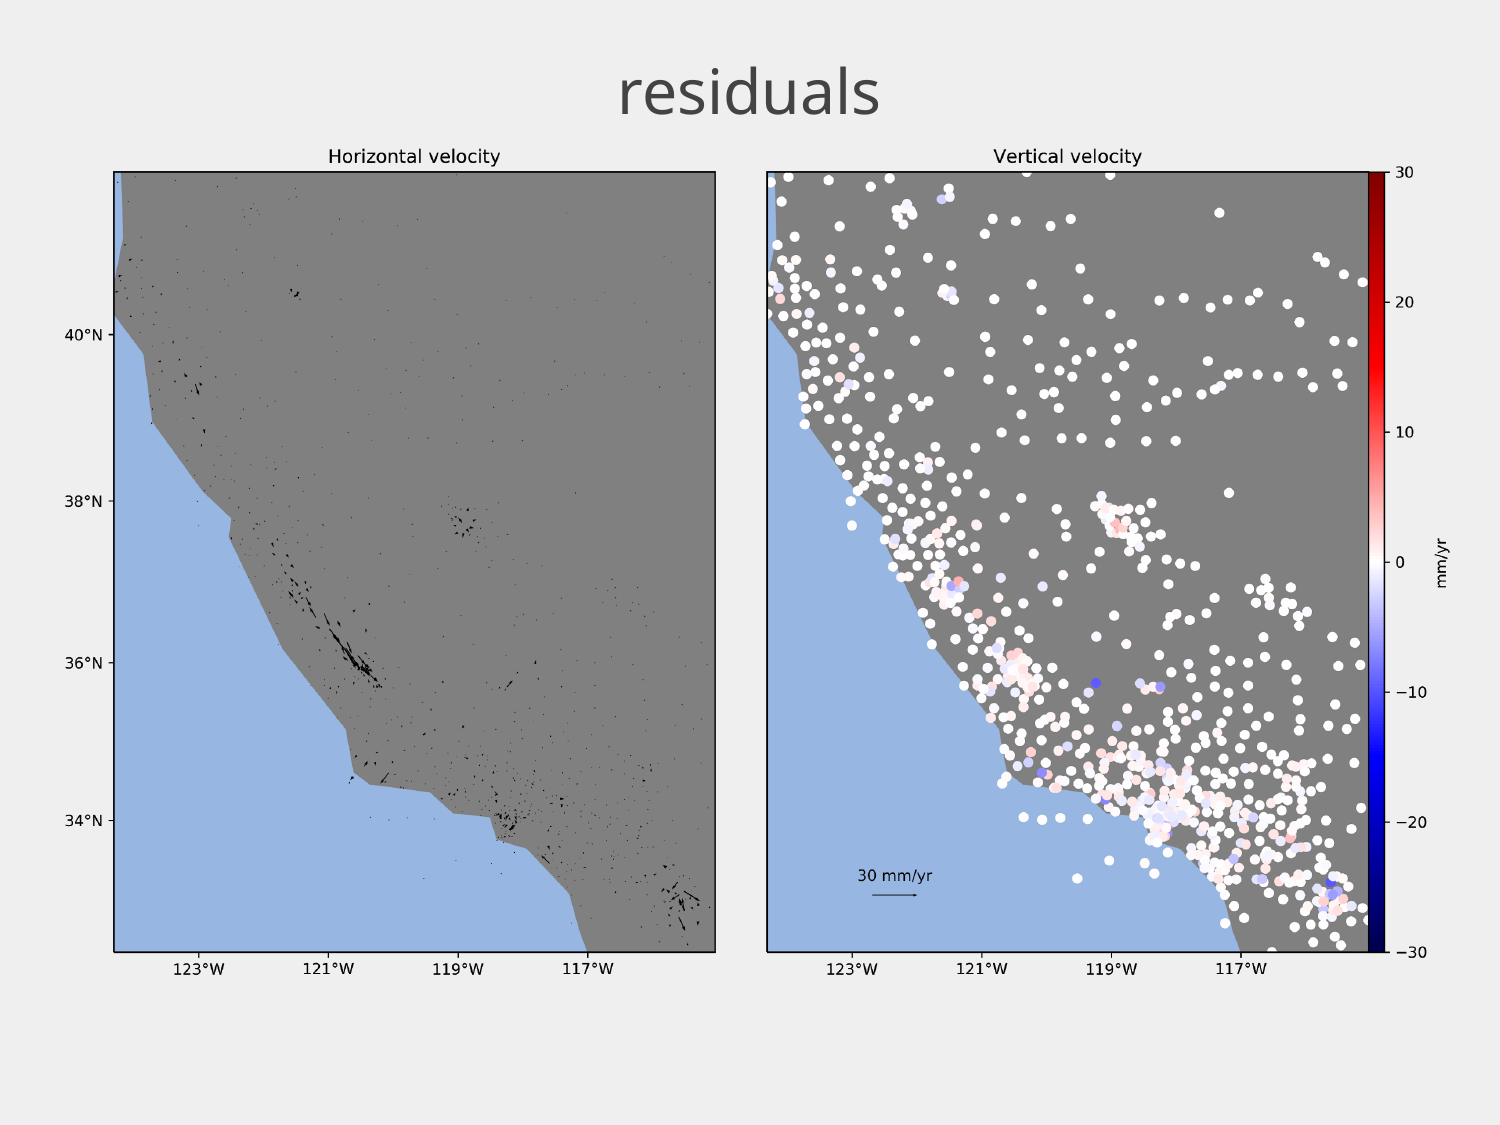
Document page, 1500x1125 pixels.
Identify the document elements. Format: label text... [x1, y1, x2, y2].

text_box residuals [149, 37, 1350, 148]
picture [24, 147, 1475, 978]
